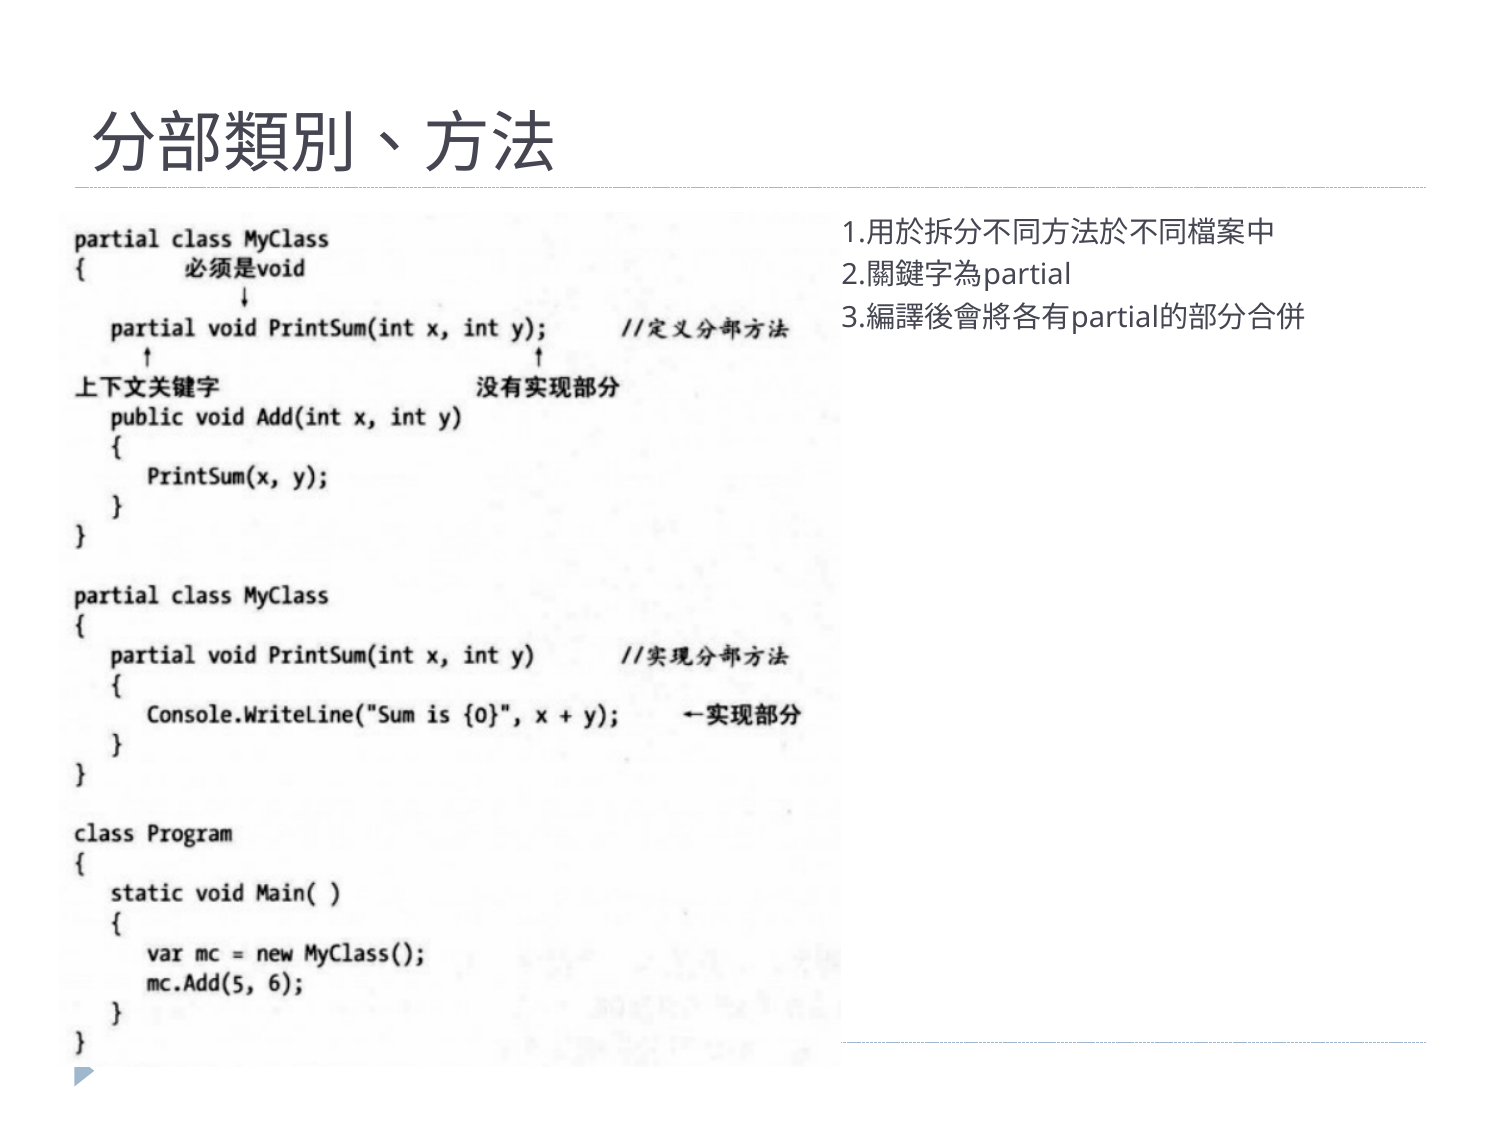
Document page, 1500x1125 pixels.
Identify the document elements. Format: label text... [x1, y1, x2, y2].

picture [59, 212, 841, 1067]
title 分部類別、方法 [75, 25, 1426, 188]
text_box 1.用於拆分不同方法於不同檔案中 2.關鍵字為partial 3.編譯後會將各有partial的部分合併 [826, 200, 1441, 862]
